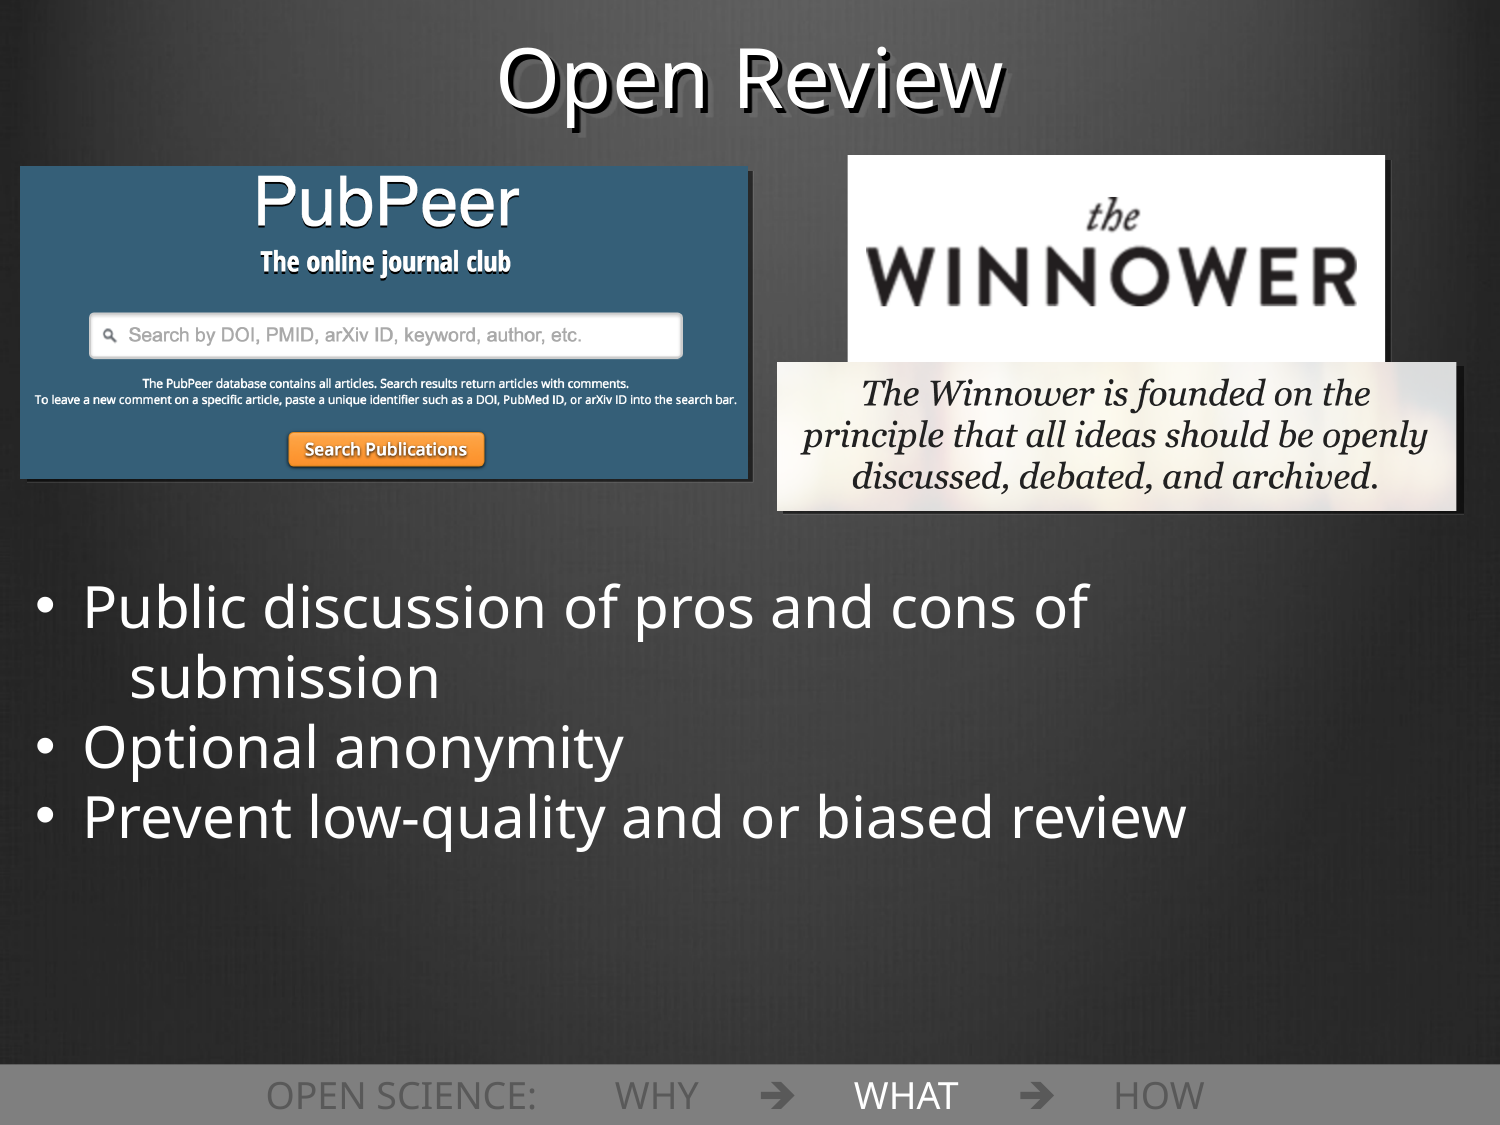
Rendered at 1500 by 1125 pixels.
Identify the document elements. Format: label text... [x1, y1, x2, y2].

text_box OPEN SCIENCE: WHY  WHAT  HOW [0, 1064, 1500, 1125]
title Open Review [112, 18, 1388, 161]
text_box Public discussion of pros and cons of submission Optional anonymity Prevent low-quality and or biased review [21, 563, 1296, 928]
picture [777, 155, 1457, 511]
picture [20, 166, 748, 479]
